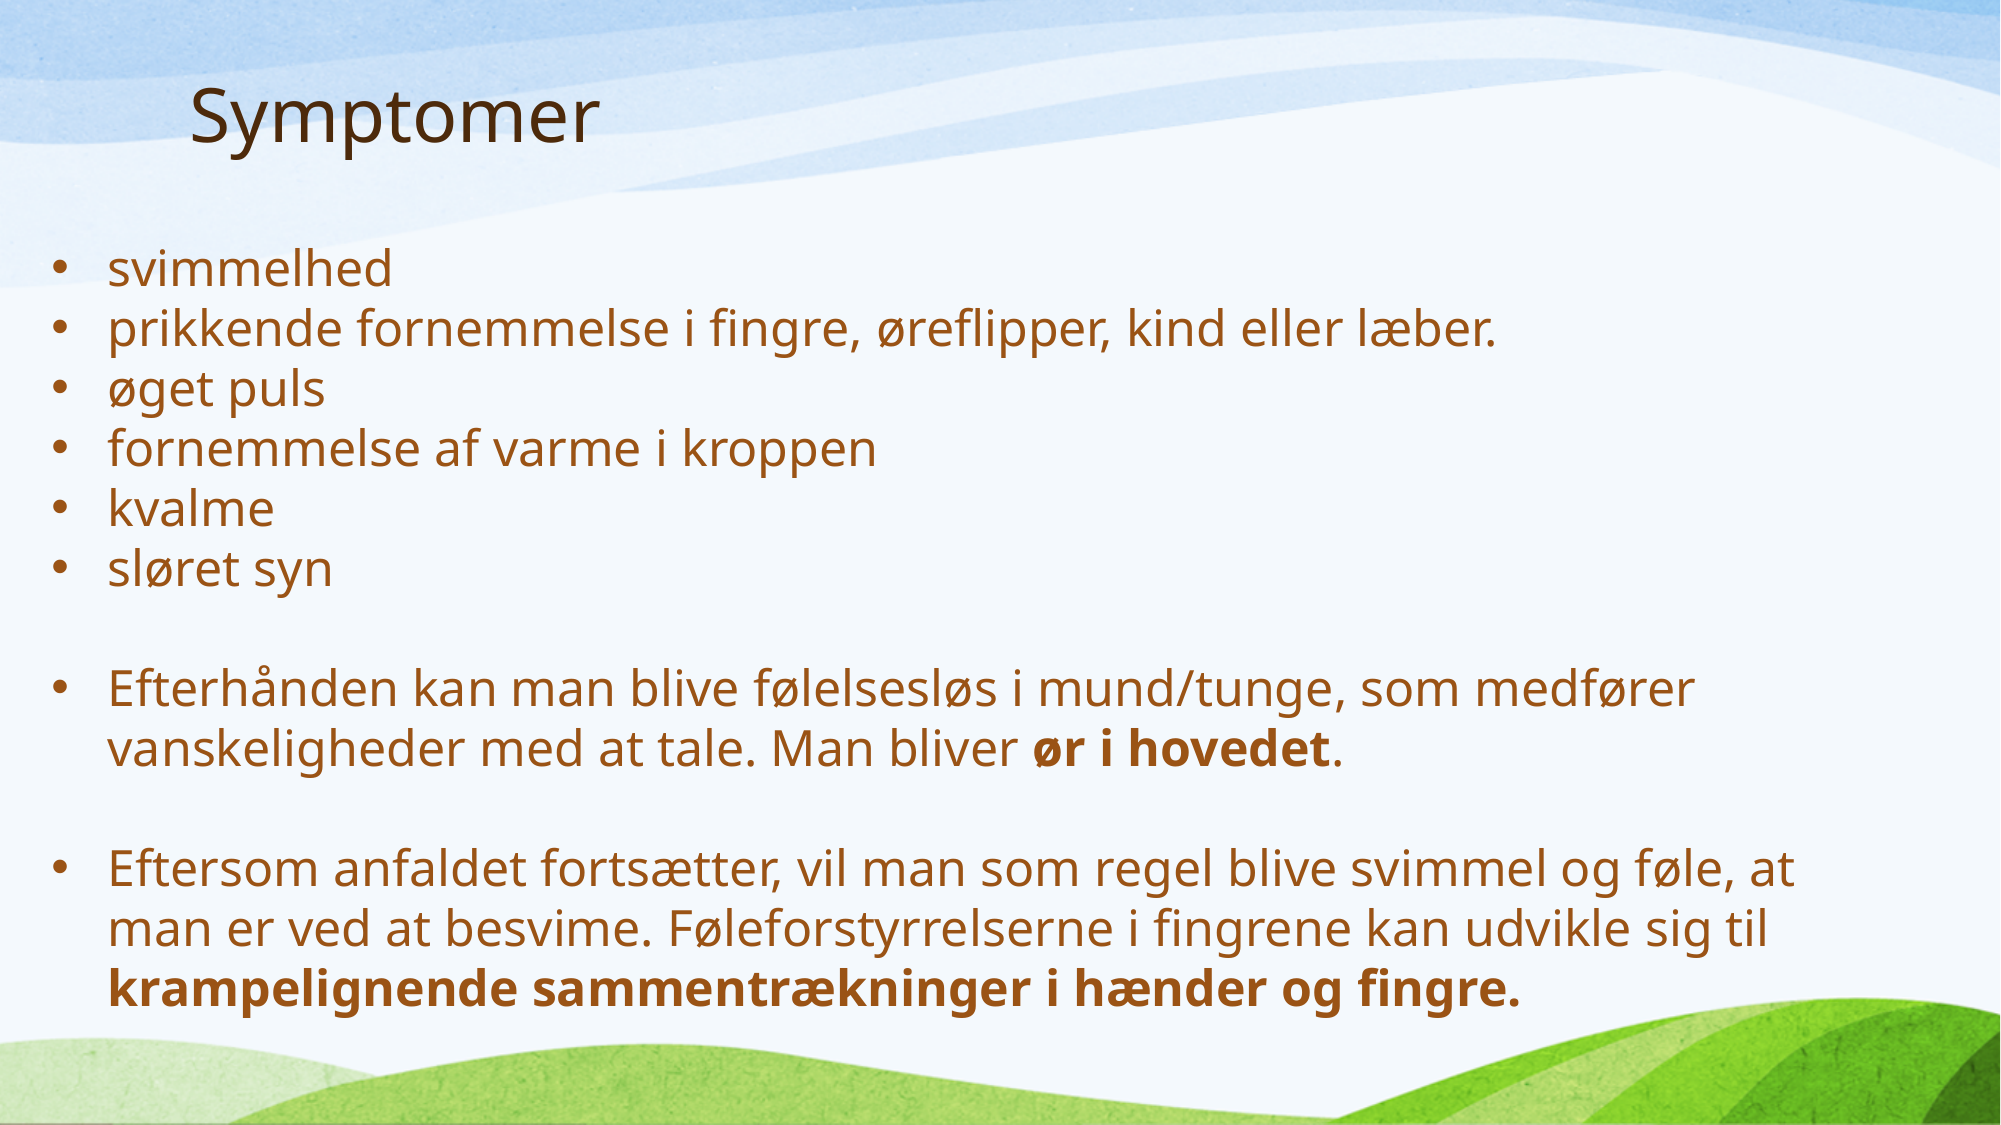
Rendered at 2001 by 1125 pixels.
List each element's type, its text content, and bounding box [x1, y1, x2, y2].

text_box svimmelhed prikkende fornemmelse i fingre, øreflipper, kind eller læber. øget puls fornemmelse af varme i kroppen kvalme sløret syn Efterhånden kan man blive følelsesløs i mund/tunge, som medfører vanskeligheder med at tale. Man bliver ør i hovedet. Eftersom anfaldet fortsætter, vil man som regel blive svimmel og føle, at man er ved at besvime. Føleforstyrrelserne i fingrene kan udvikle sig til krampelignende sammentrækninger i hænder og fingre. [36, 229, 1908, 1025]
picture [0, 0, 2001, 1125]
title Symptomer [174, 50, 1825, 167]
